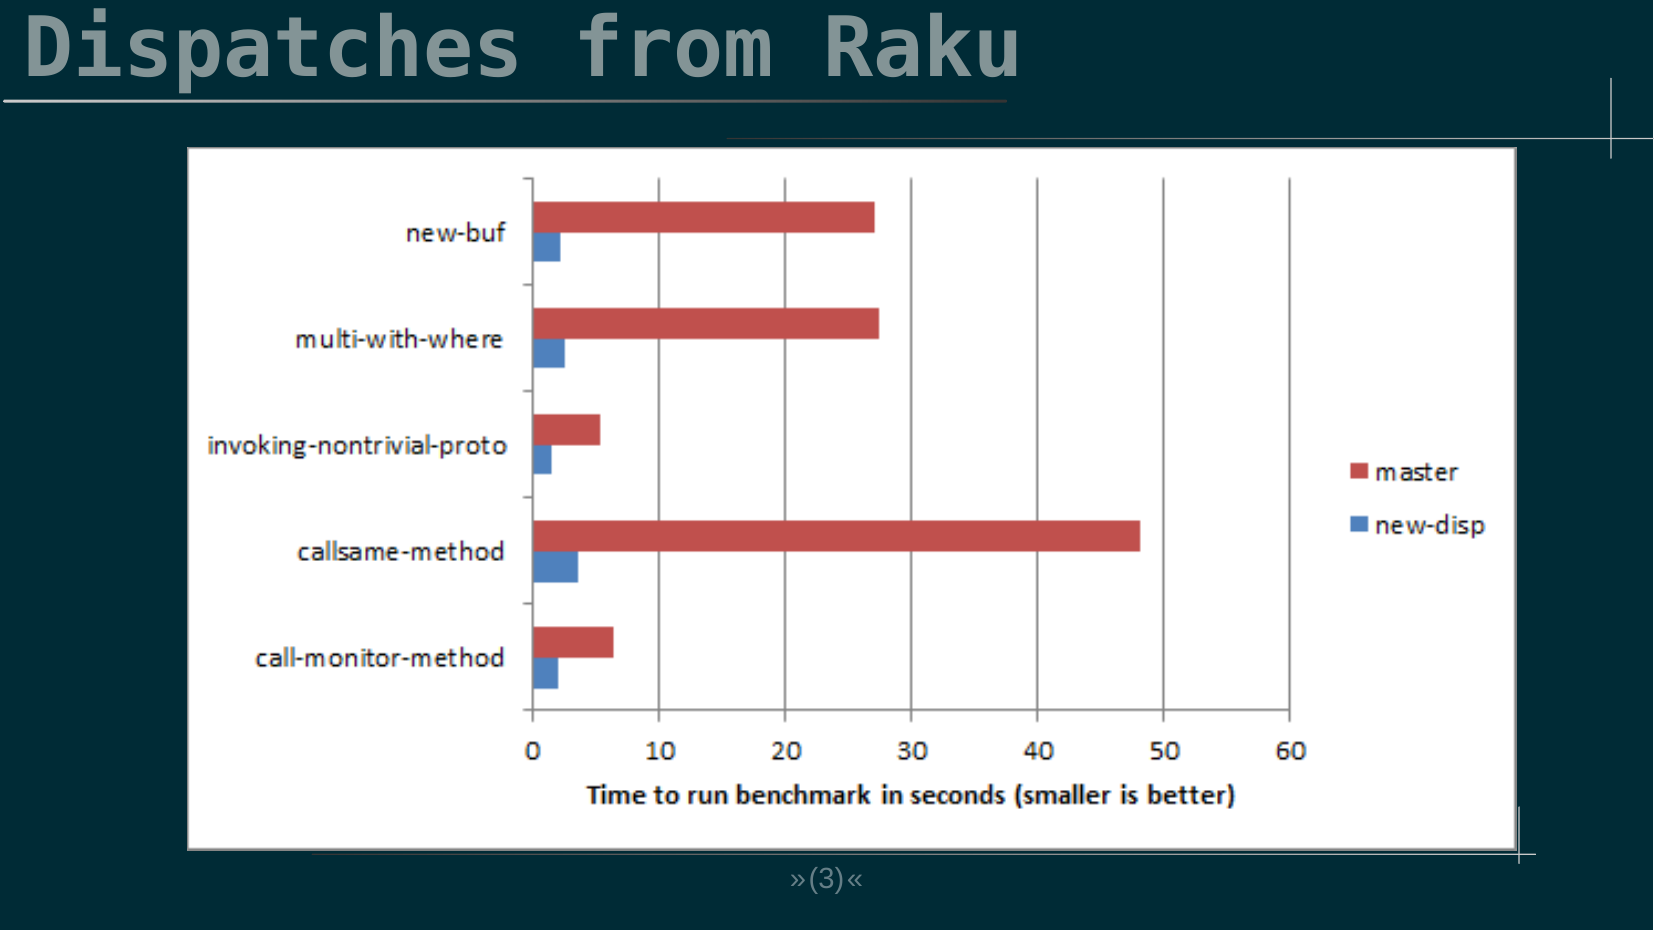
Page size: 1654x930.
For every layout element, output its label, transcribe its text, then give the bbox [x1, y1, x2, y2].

picture [188, 148, 1516, 850]
title Dispatches from Raku [23, 0, 1588, 102]
